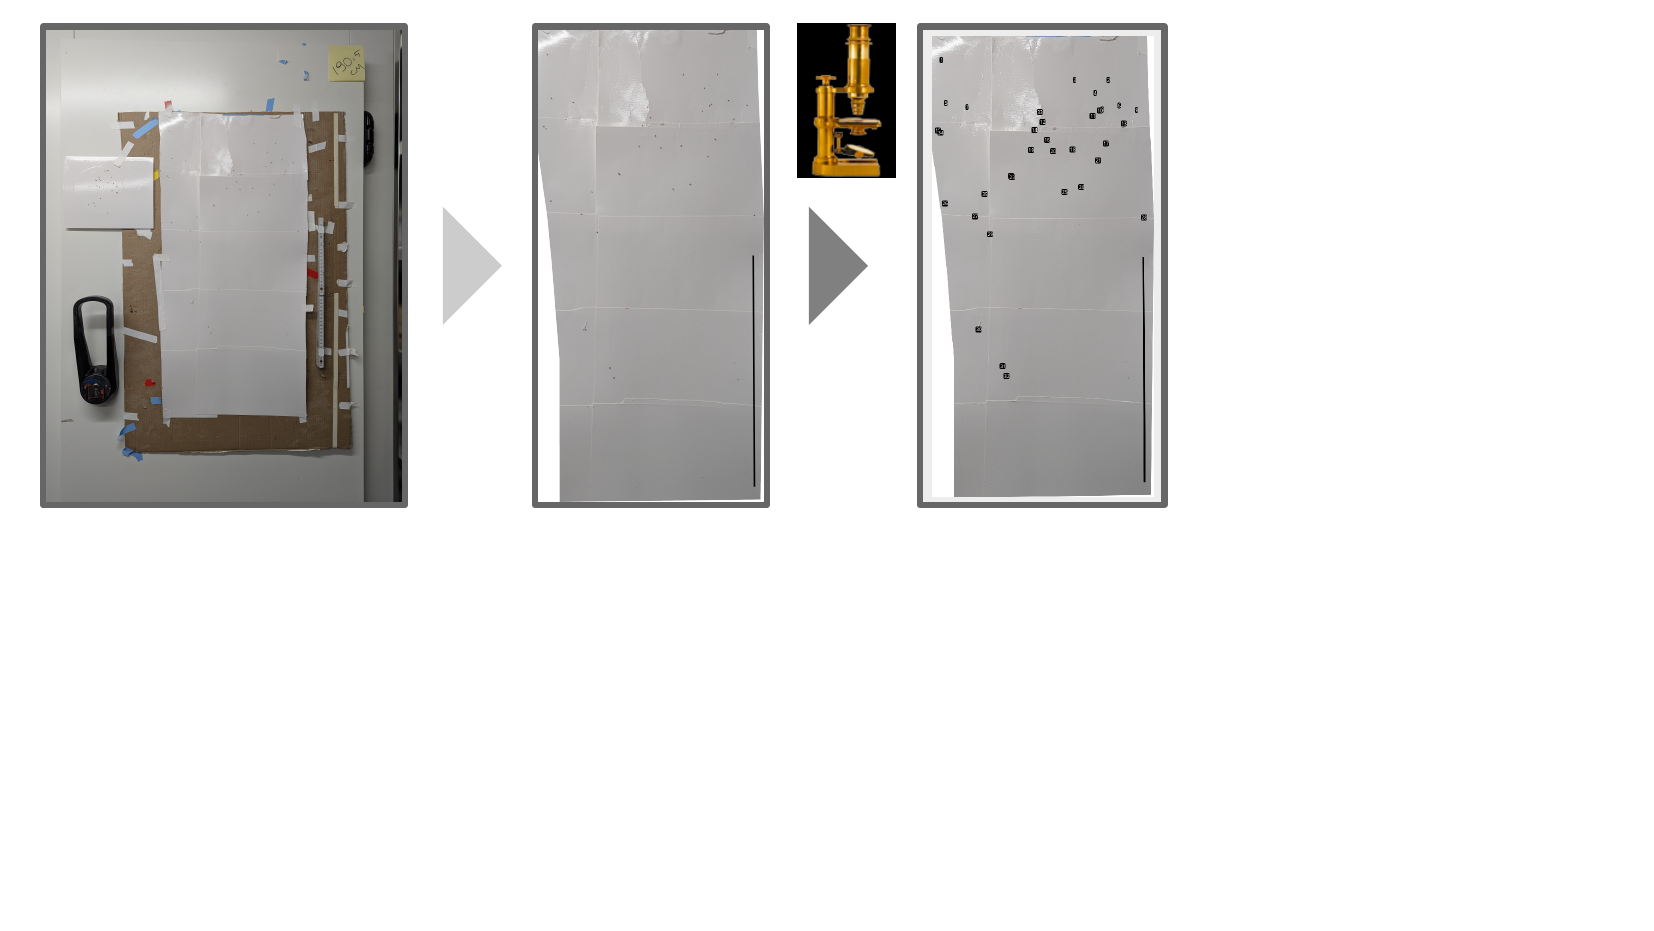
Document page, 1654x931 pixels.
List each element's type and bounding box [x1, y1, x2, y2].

text_box [442, 206, 502, 325]
picture [537, 29, 764, 502]
picture [46, 29, 402, 502]
picture [922, 29, 1162, 502]
text_box [808, 206, 869, 325]
picture [797, 23, 896, 178]
